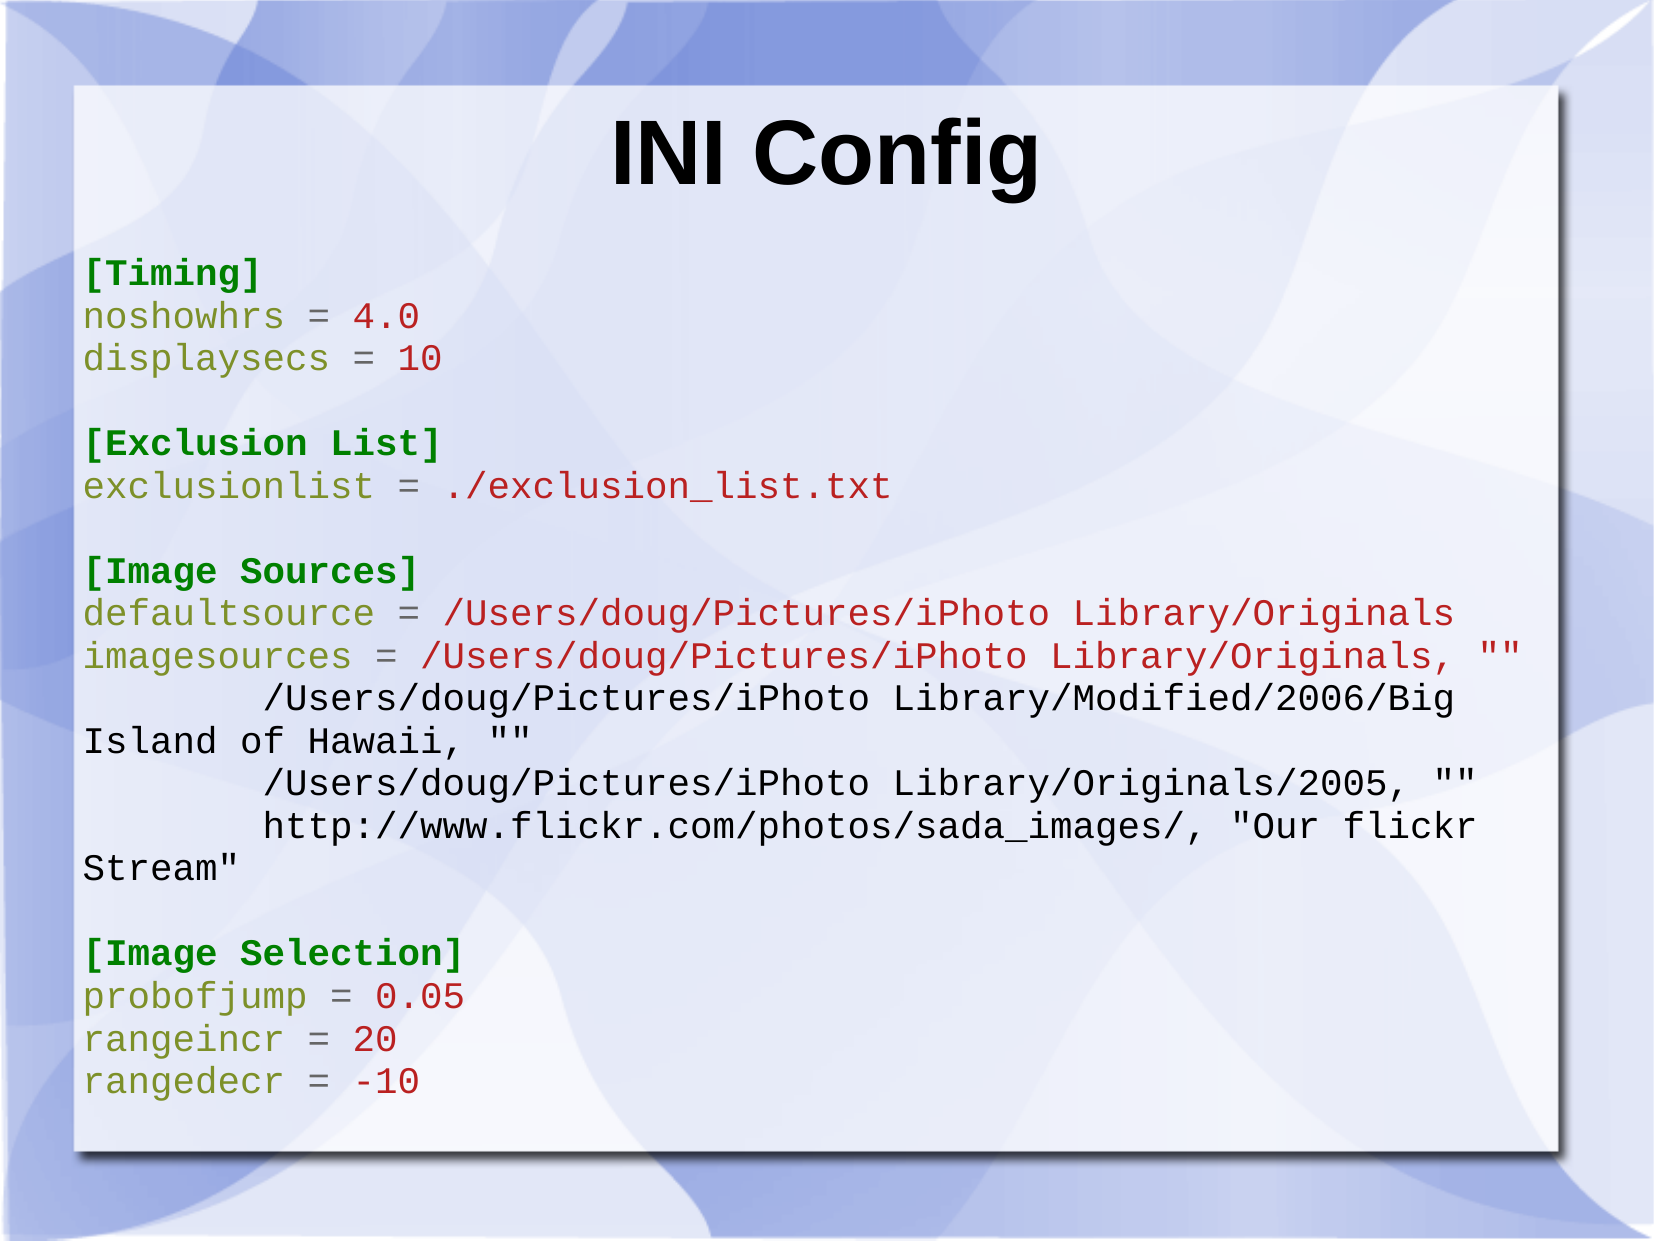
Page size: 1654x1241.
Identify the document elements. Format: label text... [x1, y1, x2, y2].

picture [0, 0, 1654, 1241]
title INI Config [82, 101, 1571, 205]
text_box [Timing] noshowhrs = 4.0 displaysecs = 10 [Exclusion List] exclusionlist = ./exclusion_list.txt [Image Sources] defaultsource = /Users/doug/Pictures/iPhoto Library/Originals imagesources = /Users/doug/Pictures/iPhoto Library/Originals, "" /Users/doug/Pictures/iPhoto Library/Modified/2006/Big Island of Hawaii, "" /Users/doug/Pictures/iPhoto Library/Originals/2005, "" http://www.flickr.com/photos/sada_images/, "Our flickr Stream" [Image Selection] probofjump = 0.05 rangeincr = 20 rangedecr = -10 [82, 254, 1571, 1105]
